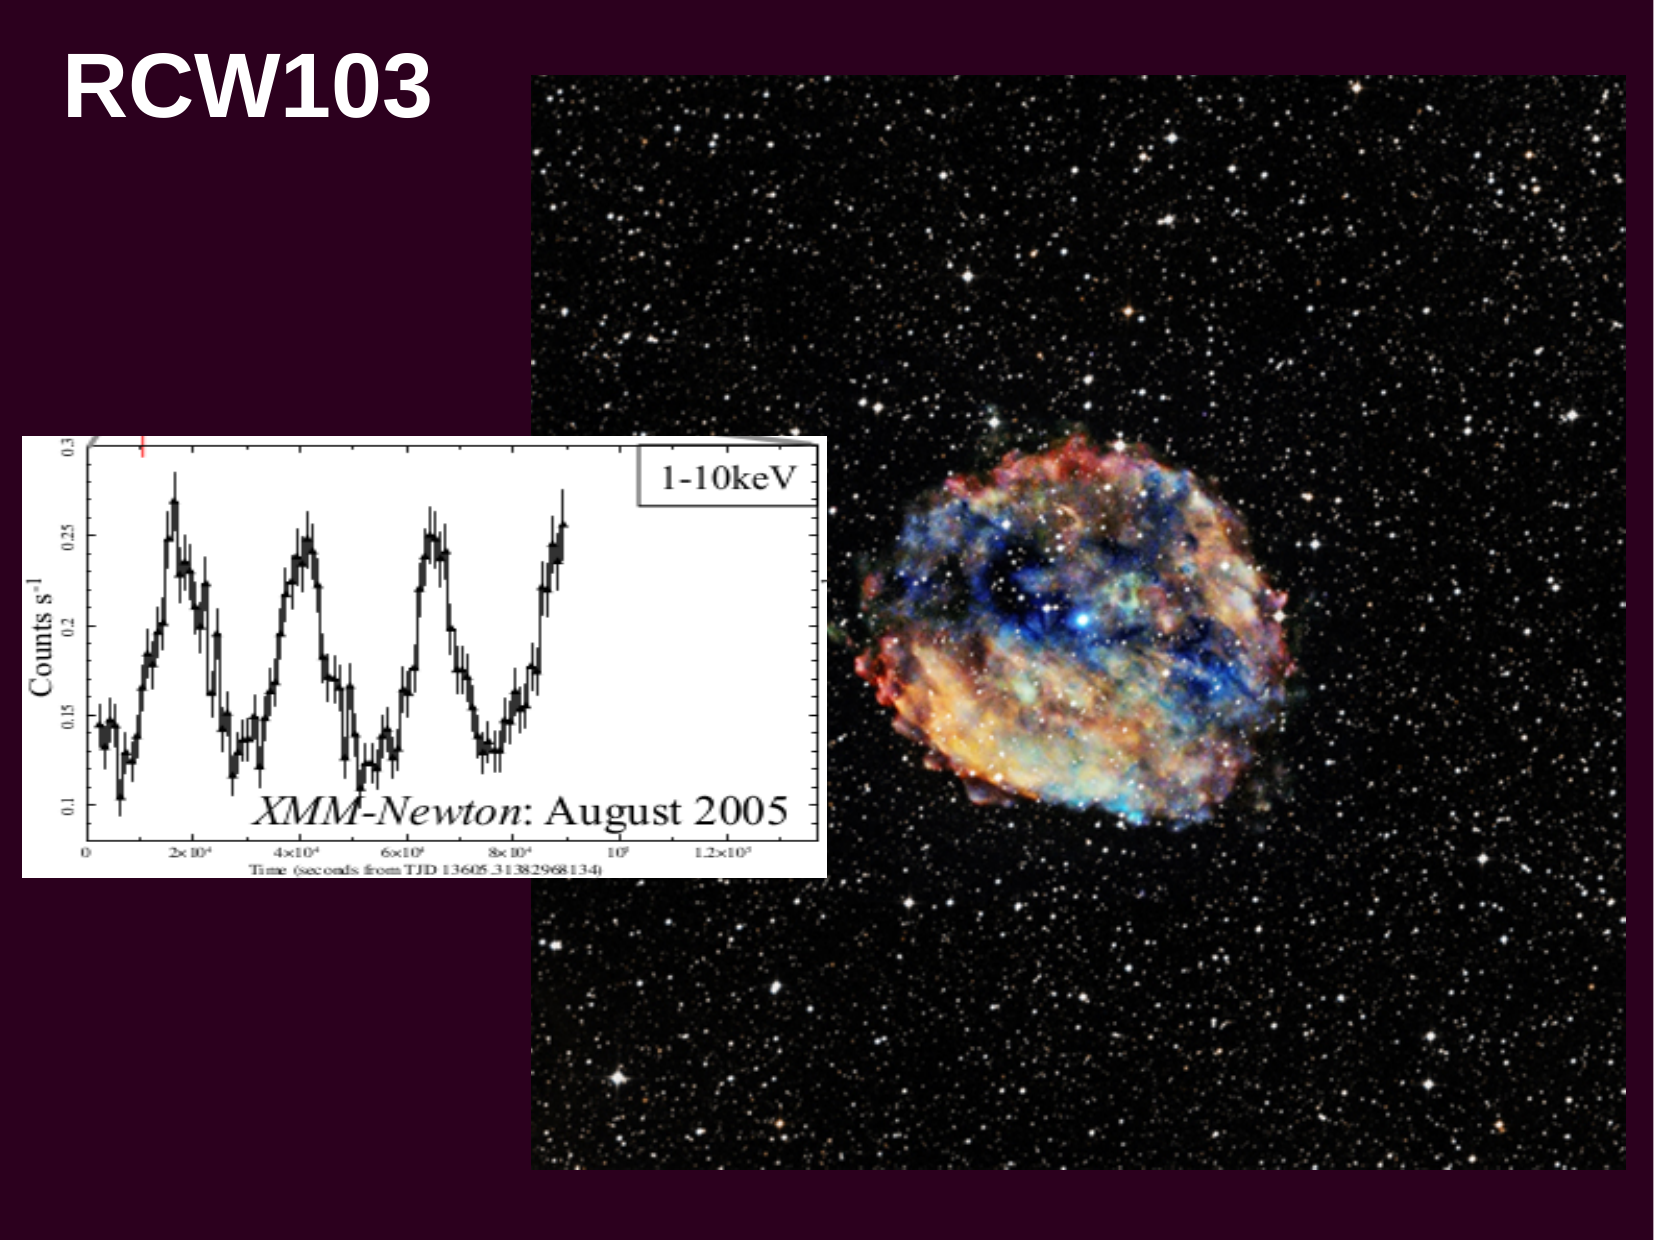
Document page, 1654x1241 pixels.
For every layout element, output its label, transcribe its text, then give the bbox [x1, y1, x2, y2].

title RCW103 [0, 0, 993, 189]
picture [22, 75, 1626, 1170]
